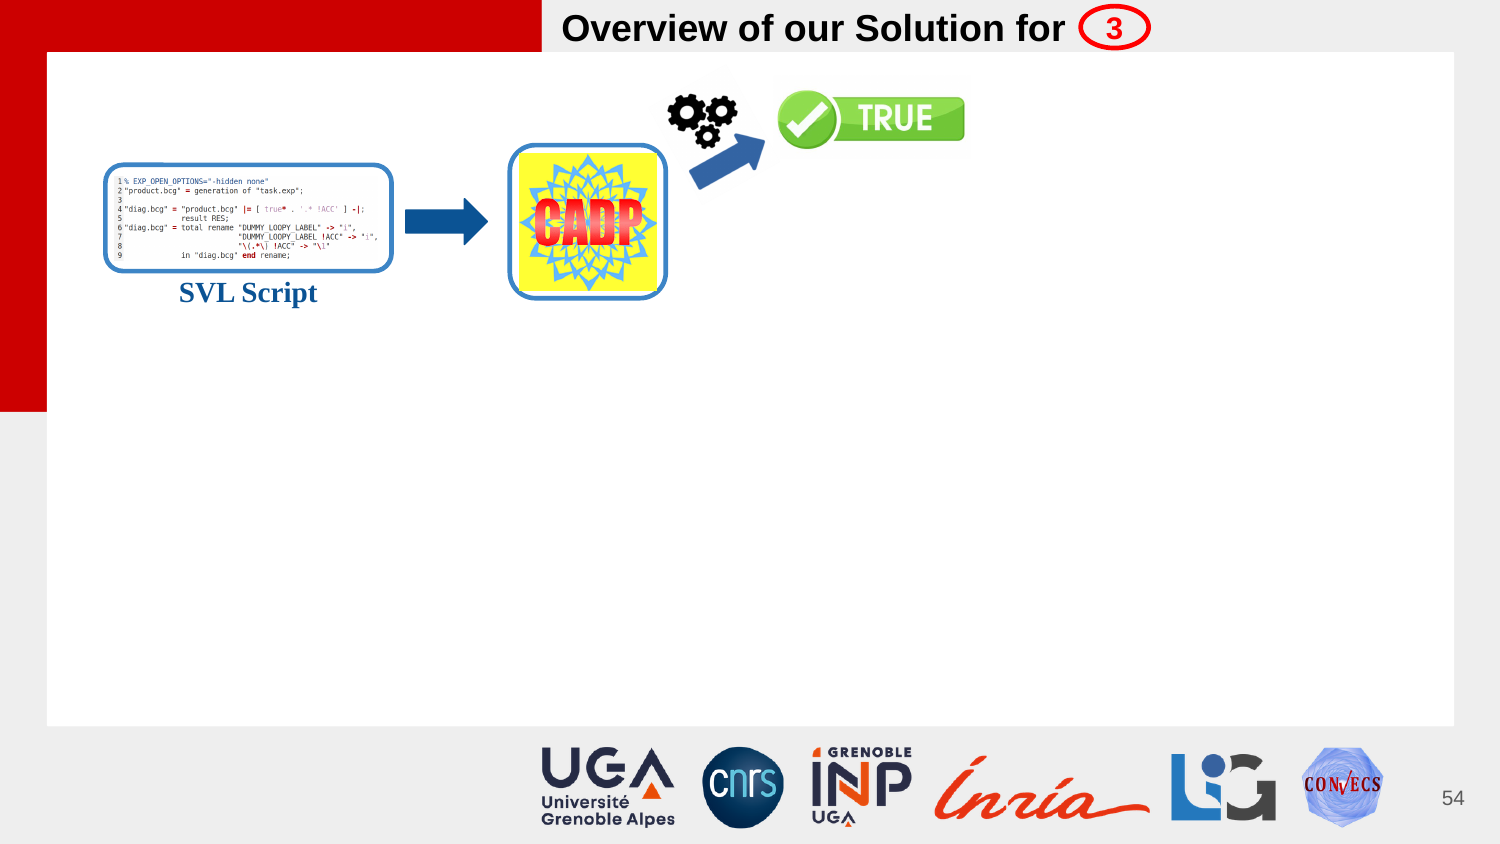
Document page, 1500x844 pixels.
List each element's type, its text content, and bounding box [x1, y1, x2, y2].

text_box [405, 198, 488, 245]
picture [0, 0, 1500, 844]
text_box SVL Script [107, 263, 389, 318]
text_box 3 [1080, 6, 1149, 49]
text_box Overview of our Solution for [546, 0, 1441, 55]
slide_number <numéro> [1389, 764, 1480, 830]
